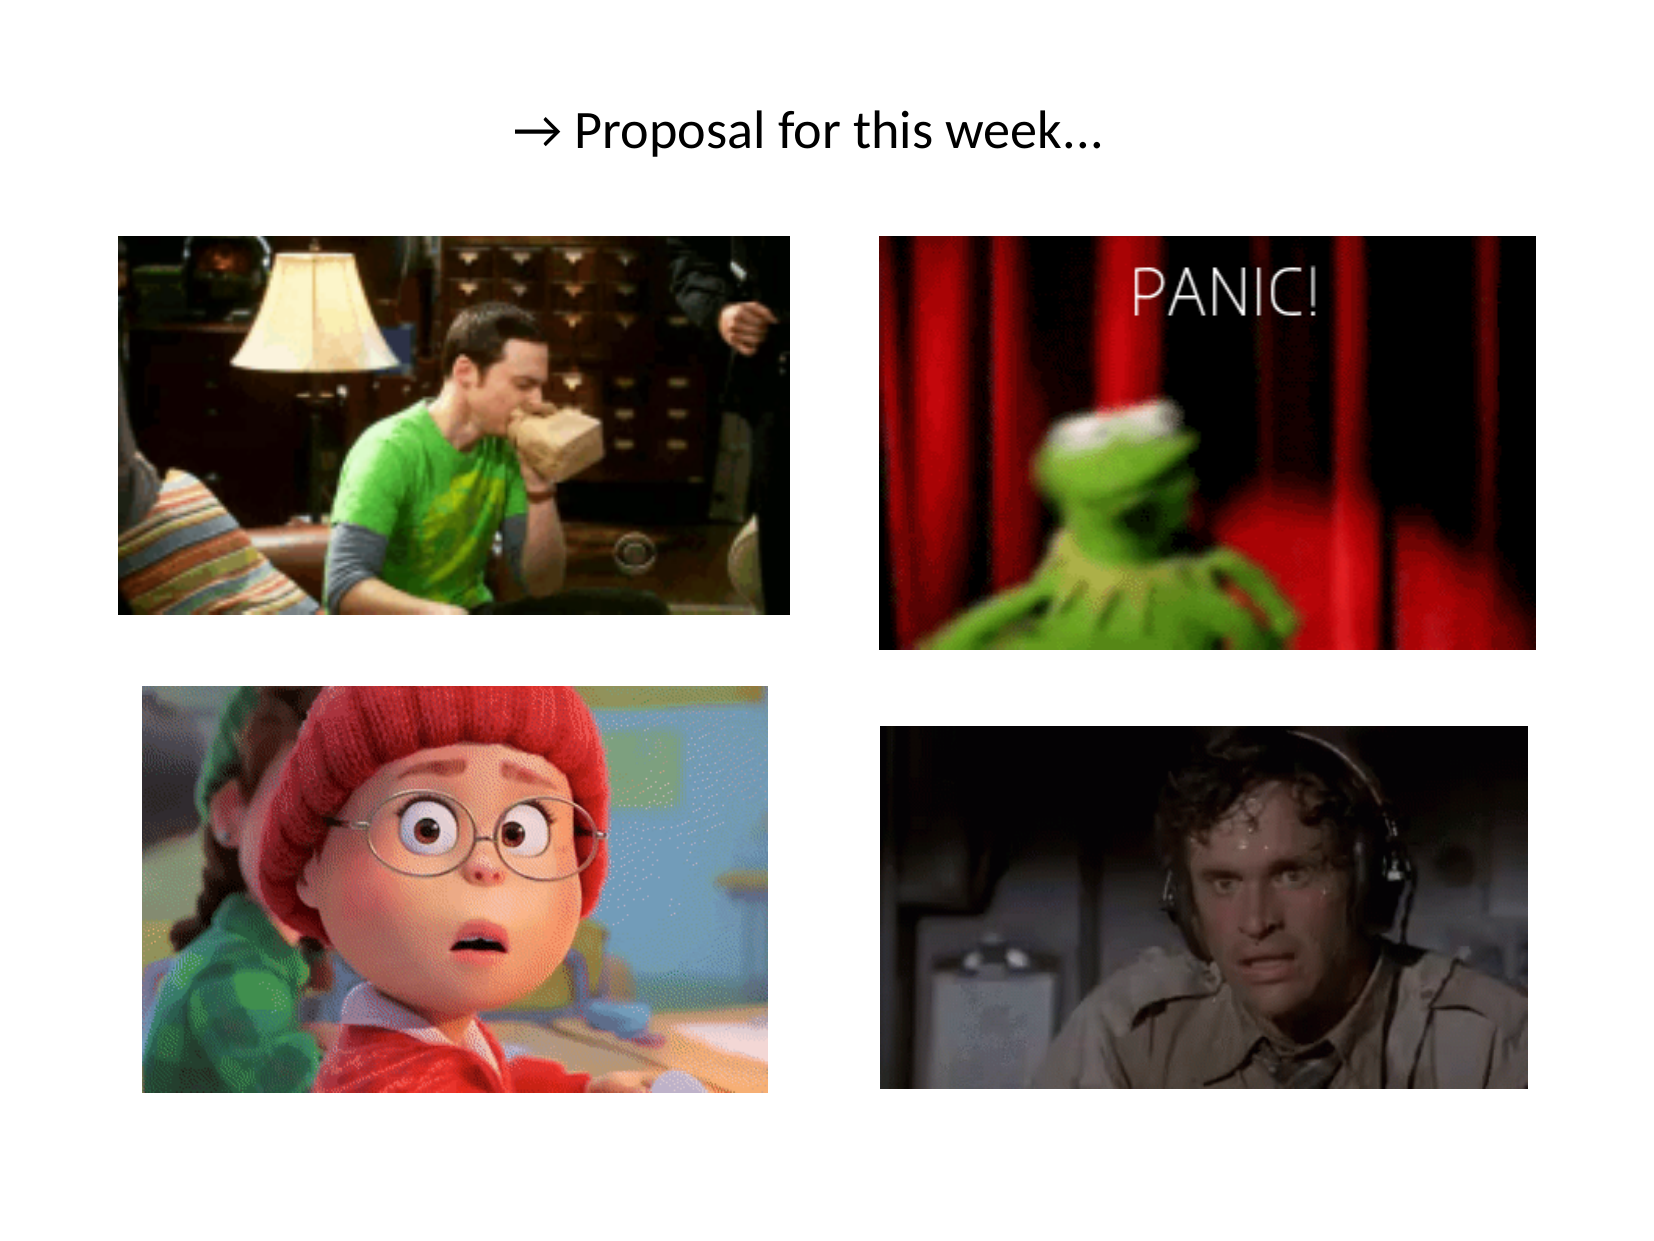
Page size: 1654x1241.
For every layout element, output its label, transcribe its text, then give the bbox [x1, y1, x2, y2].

picture [118, 236, 790, 615]
picture [879, 236, 1536, 650]
picture [880, 726, 1528, 1089]
text_box → Proposal for this week... [271, 100, 1347, 189]
picture [142, 686, 768, 1093]
